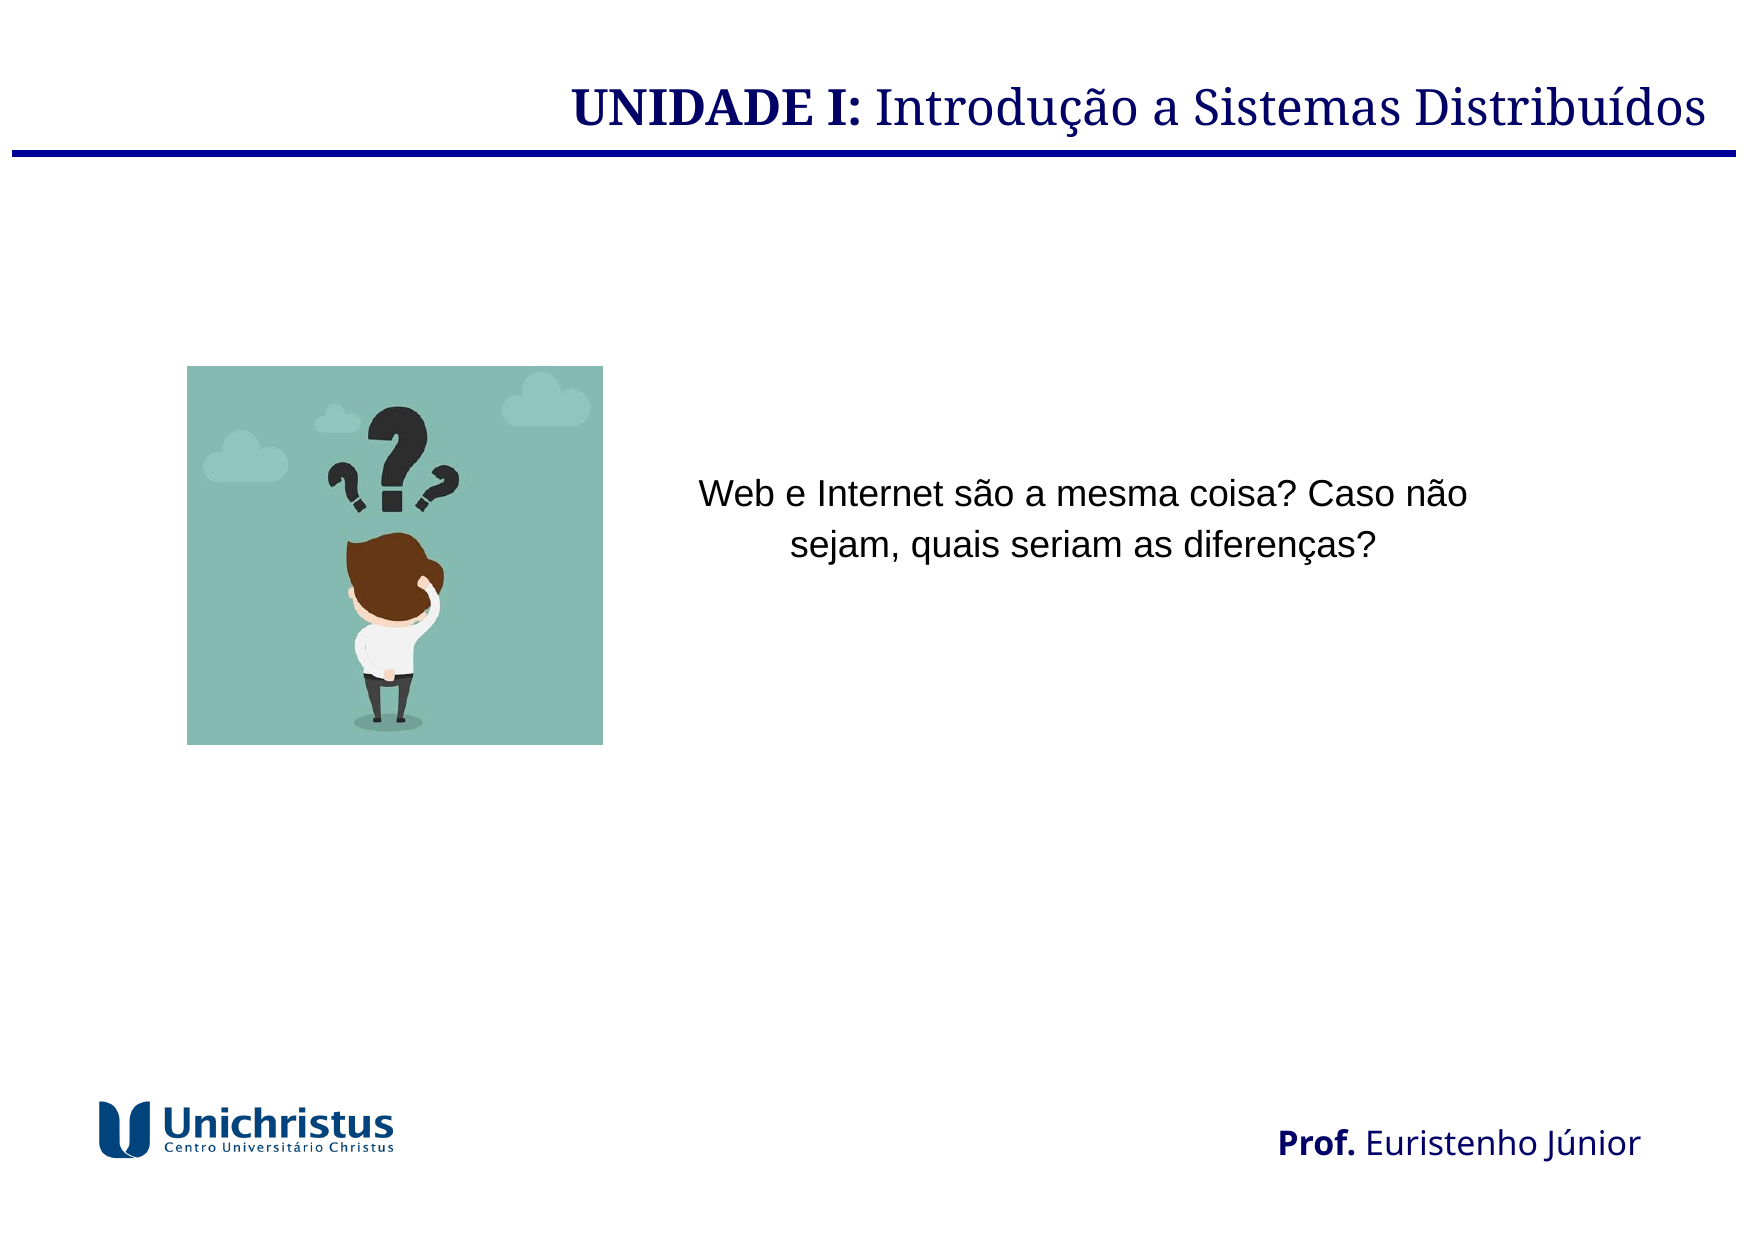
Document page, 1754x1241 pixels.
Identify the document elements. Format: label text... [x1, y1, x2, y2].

text_box Web e Internet são a mesma coisa? Caso não sejam, quais seriam as diferenças? [631, 283, 1536, 881]
picture [187, 366, 603, 745]
text_box UNIDADE I: Introdução a Sistemas Distribuídos [556, 64, 1708, 150]
text_box Prof. Euristenho Júnior [1262, 1111, 1695, 1167]
text_box UNIDADE I: Introdução a Sistemas Distribuídos [556, 157, 1708, 161]
picture [94, 1098, 398, 1160]
